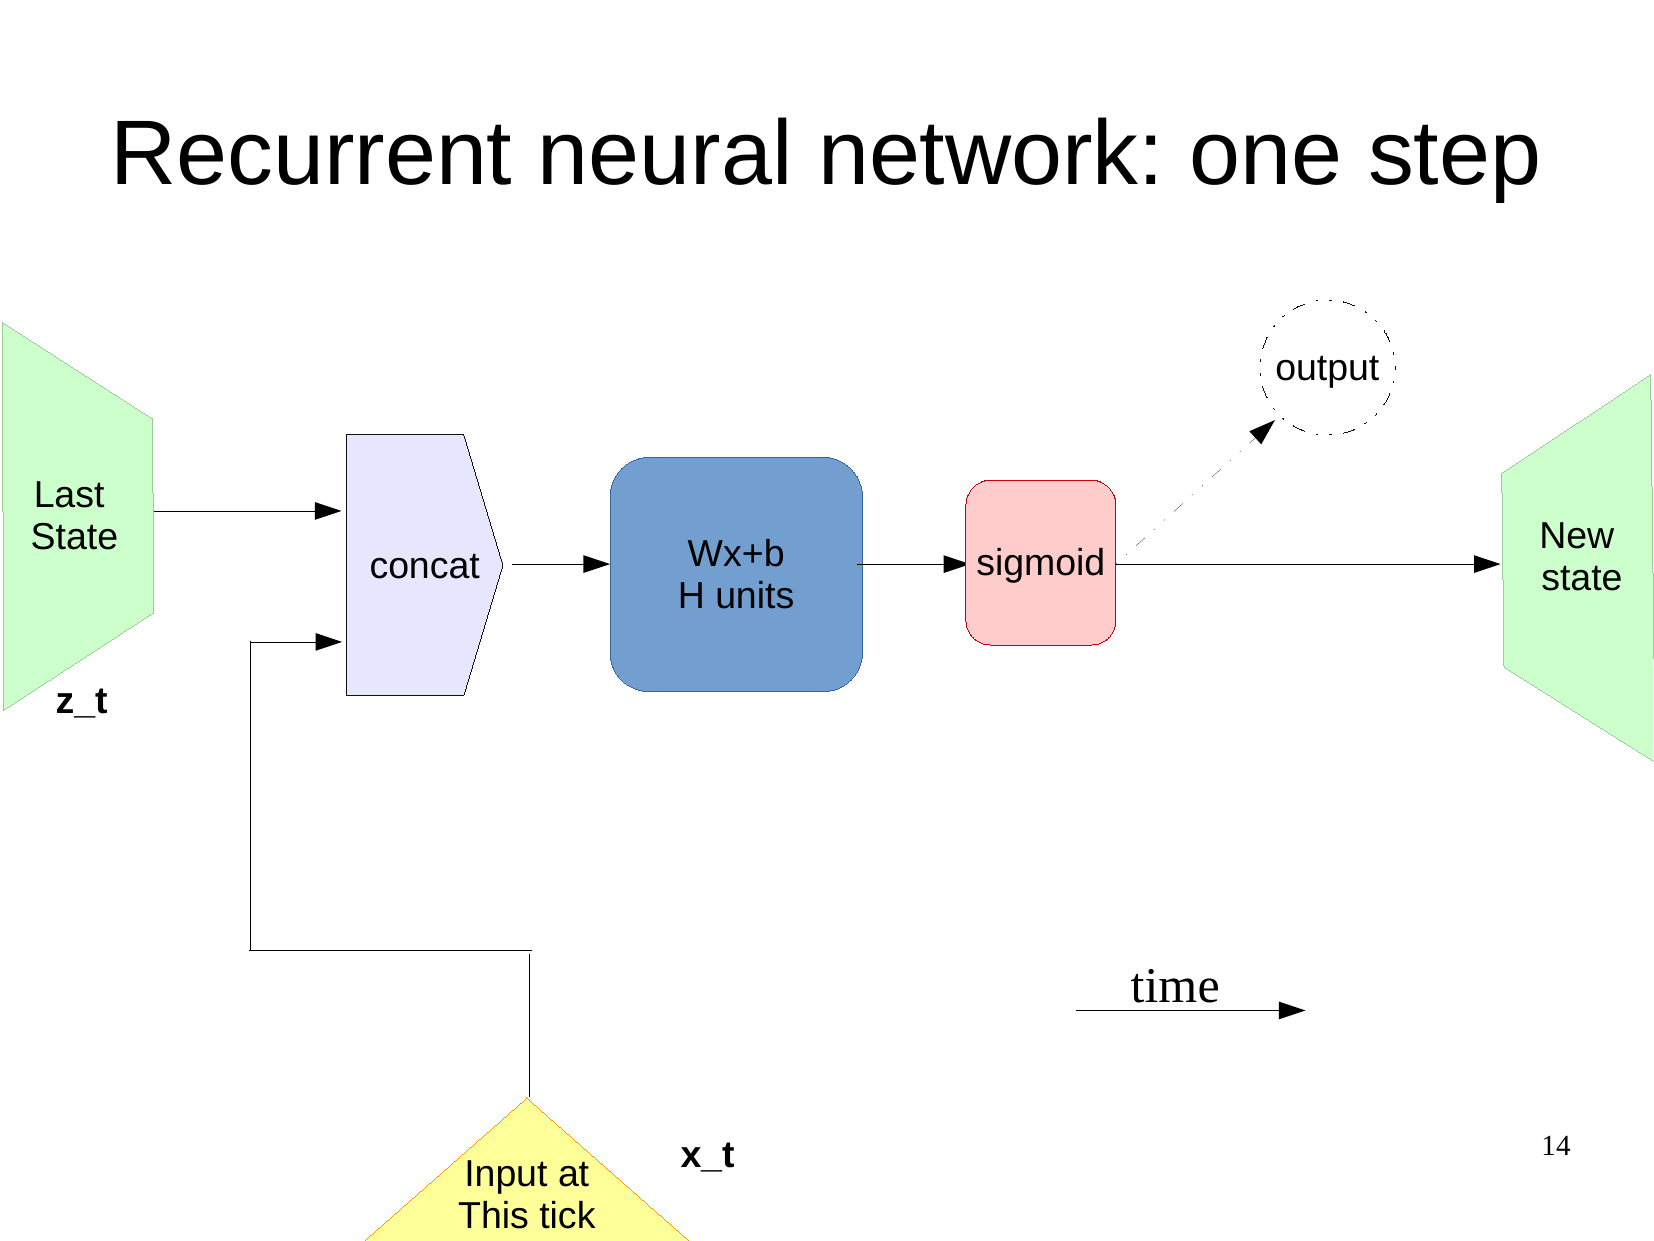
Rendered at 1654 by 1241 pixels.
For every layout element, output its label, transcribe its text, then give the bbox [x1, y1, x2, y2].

text_box [3, 649, 98, 711]
title Recurrent neural network: one step [82, 49, 1571, 257]
text_box Last State [0, 466, 169, 649]
text_box time [1115, 957, 1235, 1014]
text_box z_t [13, 672, 151, 729]
text_box Input at This tick [364, 1097, 690, 1241]
text_box [2, 322, 153, 466]
text_box output [1260, 300, 1396, 436]
text_box [1501, 374, 1653, 507]
text_box Wx+b H units [610, 457, 863, 692]
text_box sigmoid [965, 480, 1116, 646]
text_box New state [1483, 507, 1654, 606]
text_box concat [346, 434, 503, 696]
text_box x_t [665, 1125, 750, 1183]
text_box [1503, 606, 1654, 762]
